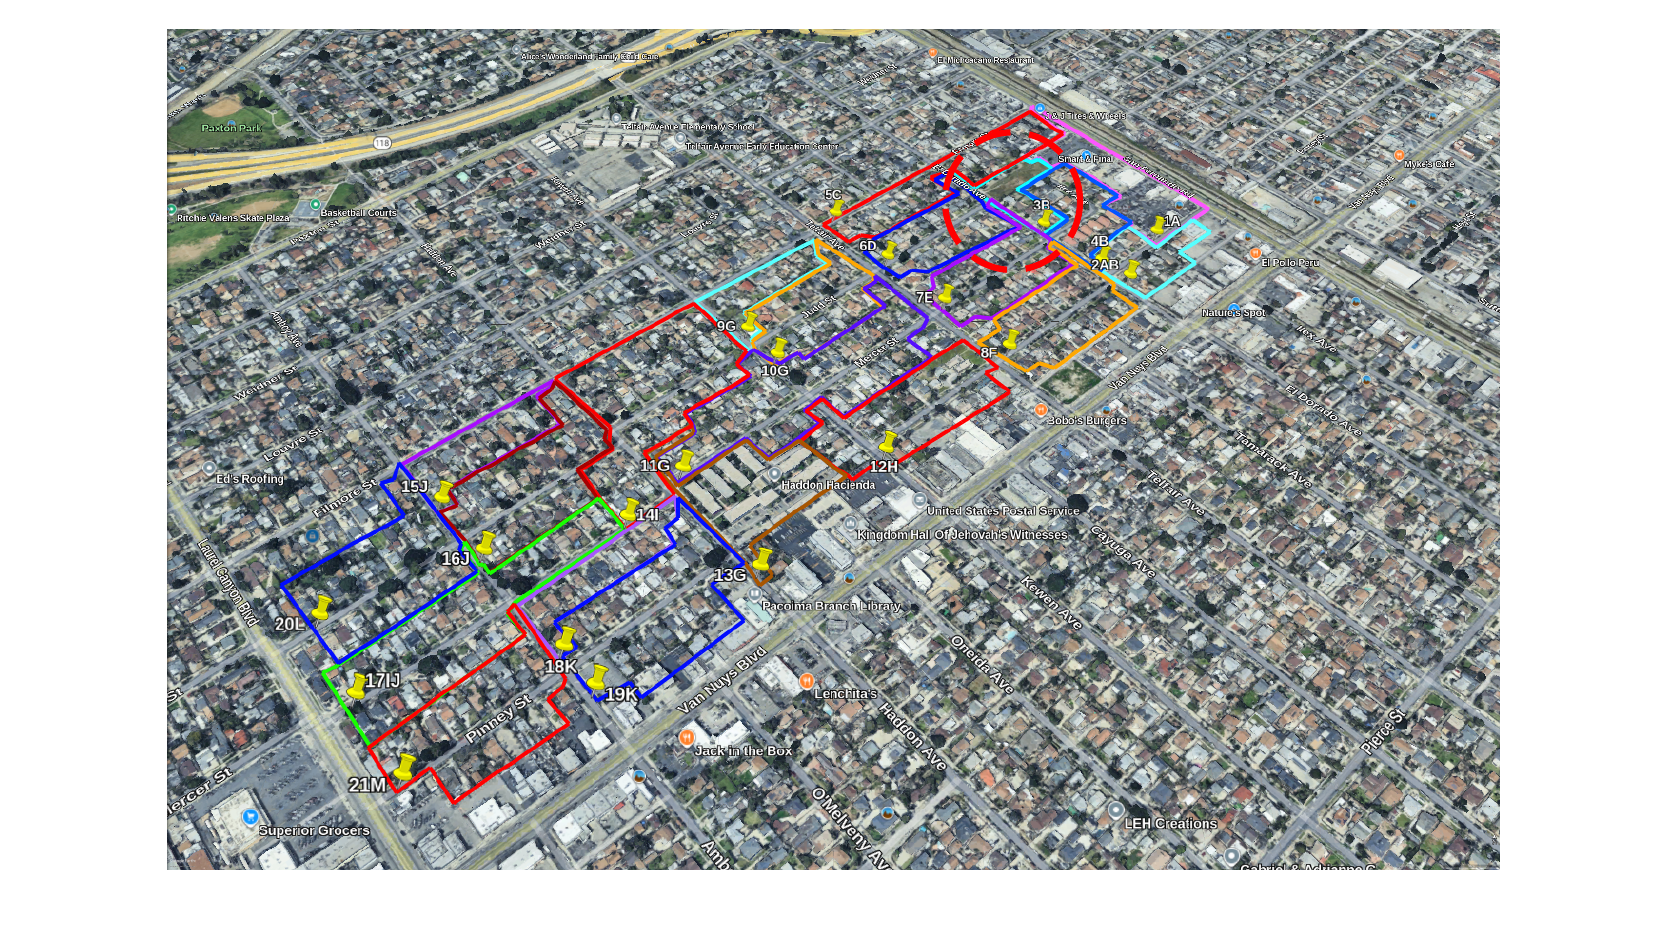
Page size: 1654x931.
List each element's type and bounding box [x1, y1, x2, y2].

picture [167, 29, 1501, 871]
